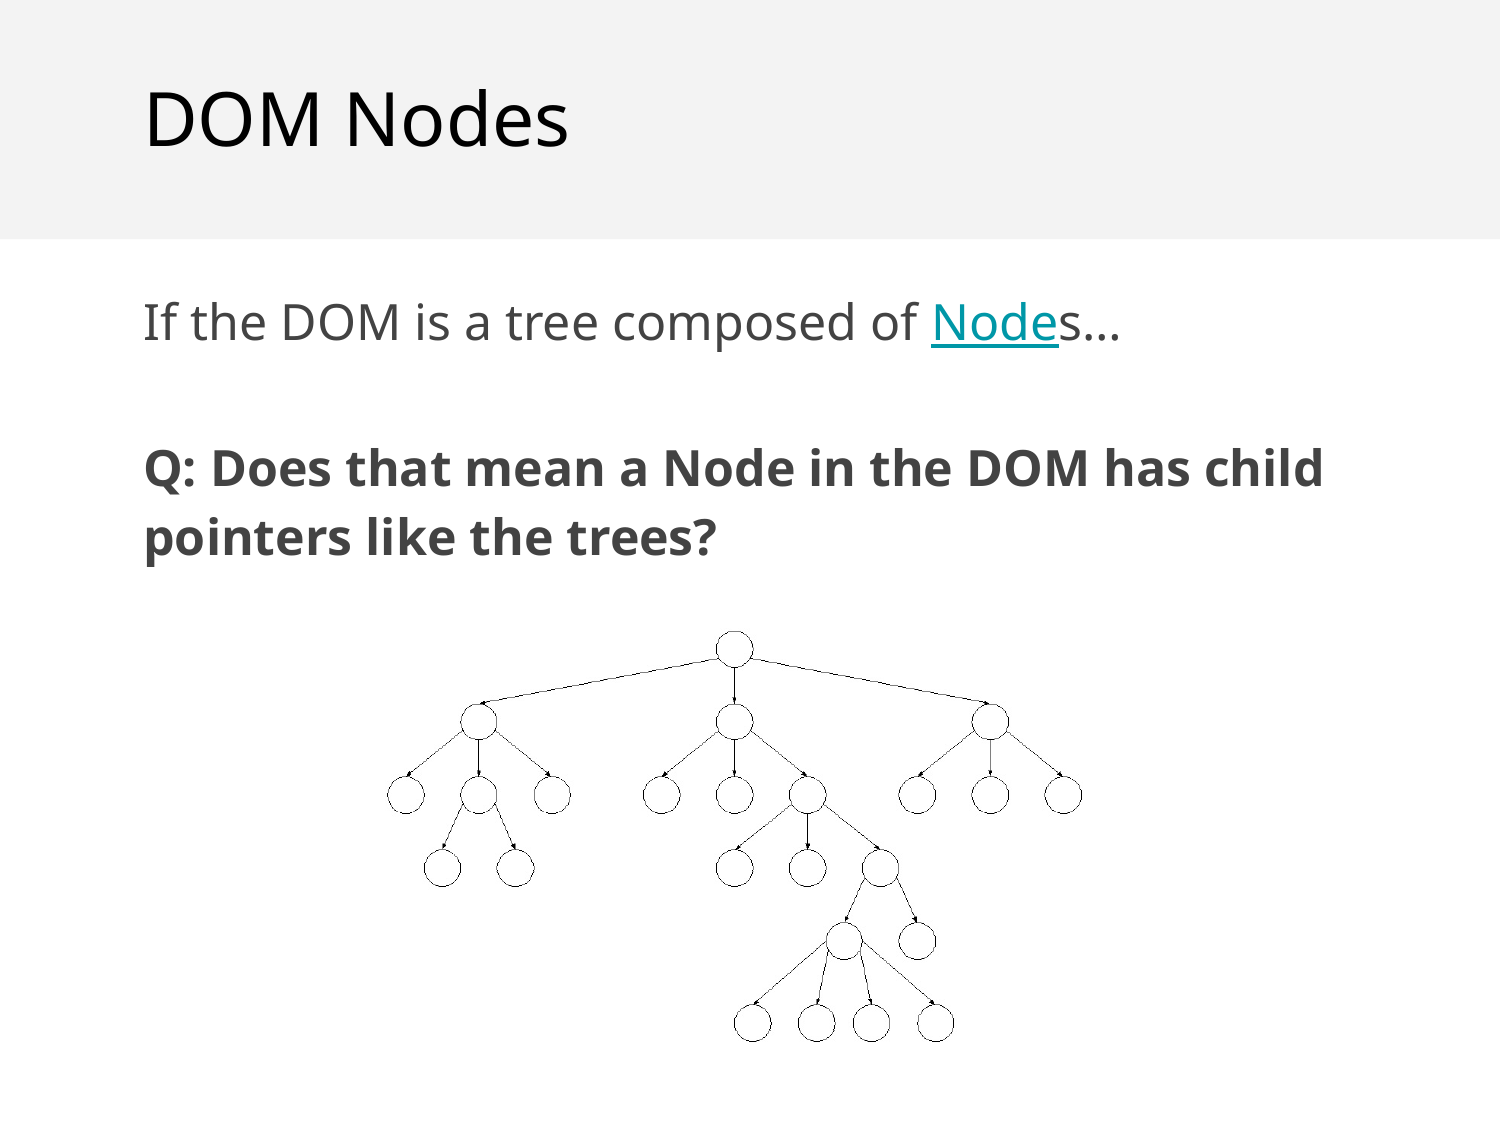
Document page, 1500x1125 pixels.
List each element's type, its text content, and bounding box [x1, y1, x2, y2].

title DOM Nodes [128, 56, 1372, 183]
list If the DOM is a tree composed of Nodes… Q: Does that mean a Node in the DOM has child pointers like the trees? [128, 265, 1372, 473]
picture [385, 628, 1083, 1043]
